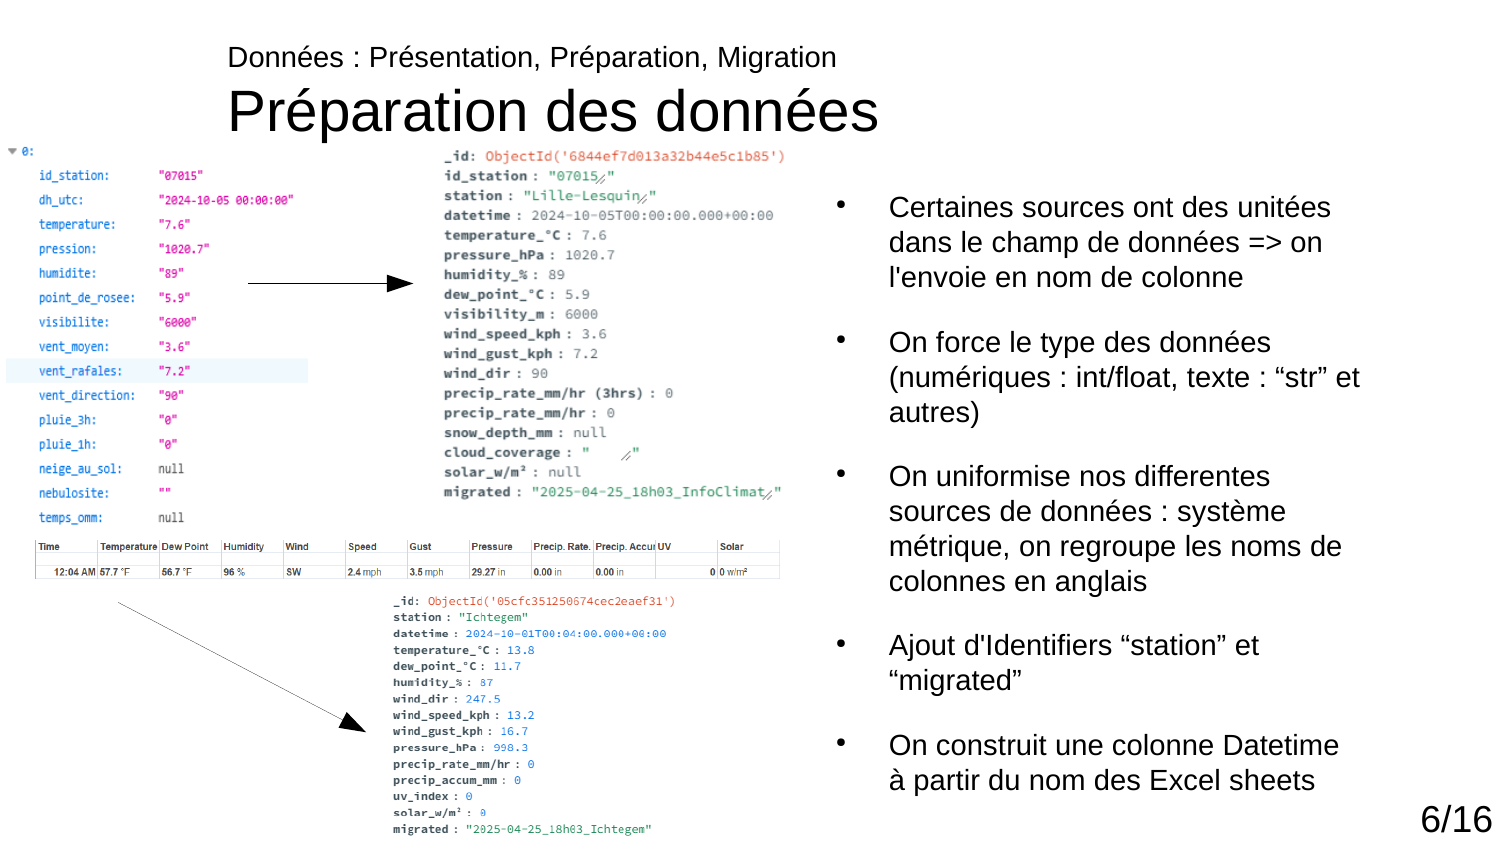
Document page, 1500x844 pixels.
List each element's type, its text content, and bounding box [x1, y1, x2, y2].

text_box 6/16 [1405, 791, 1500, 844]
title Données : Présentation, Préparation, Migration Préparation des données [212, 23, 1368, 174]
picture [35, 540, 780, 579]
picture [437, 141, 816, 508]
picture [389, 590, 690, 838]
picture [6, 141, 308, 532]
list Certaines sources ont des unitées dans le champ de données => on l'envoie en nom de colonne On force le type des données (numériques : int/float, texte : “str” et autres) On uniformise nos differentes sources de données : système métrique, on regroupe les noms de colonnes en anglais Ajout d'Identifiers “station” et “migrated” On construit une colonne Datetime à partir du nom des Excel sheets [803, 173, 1380, 735]
